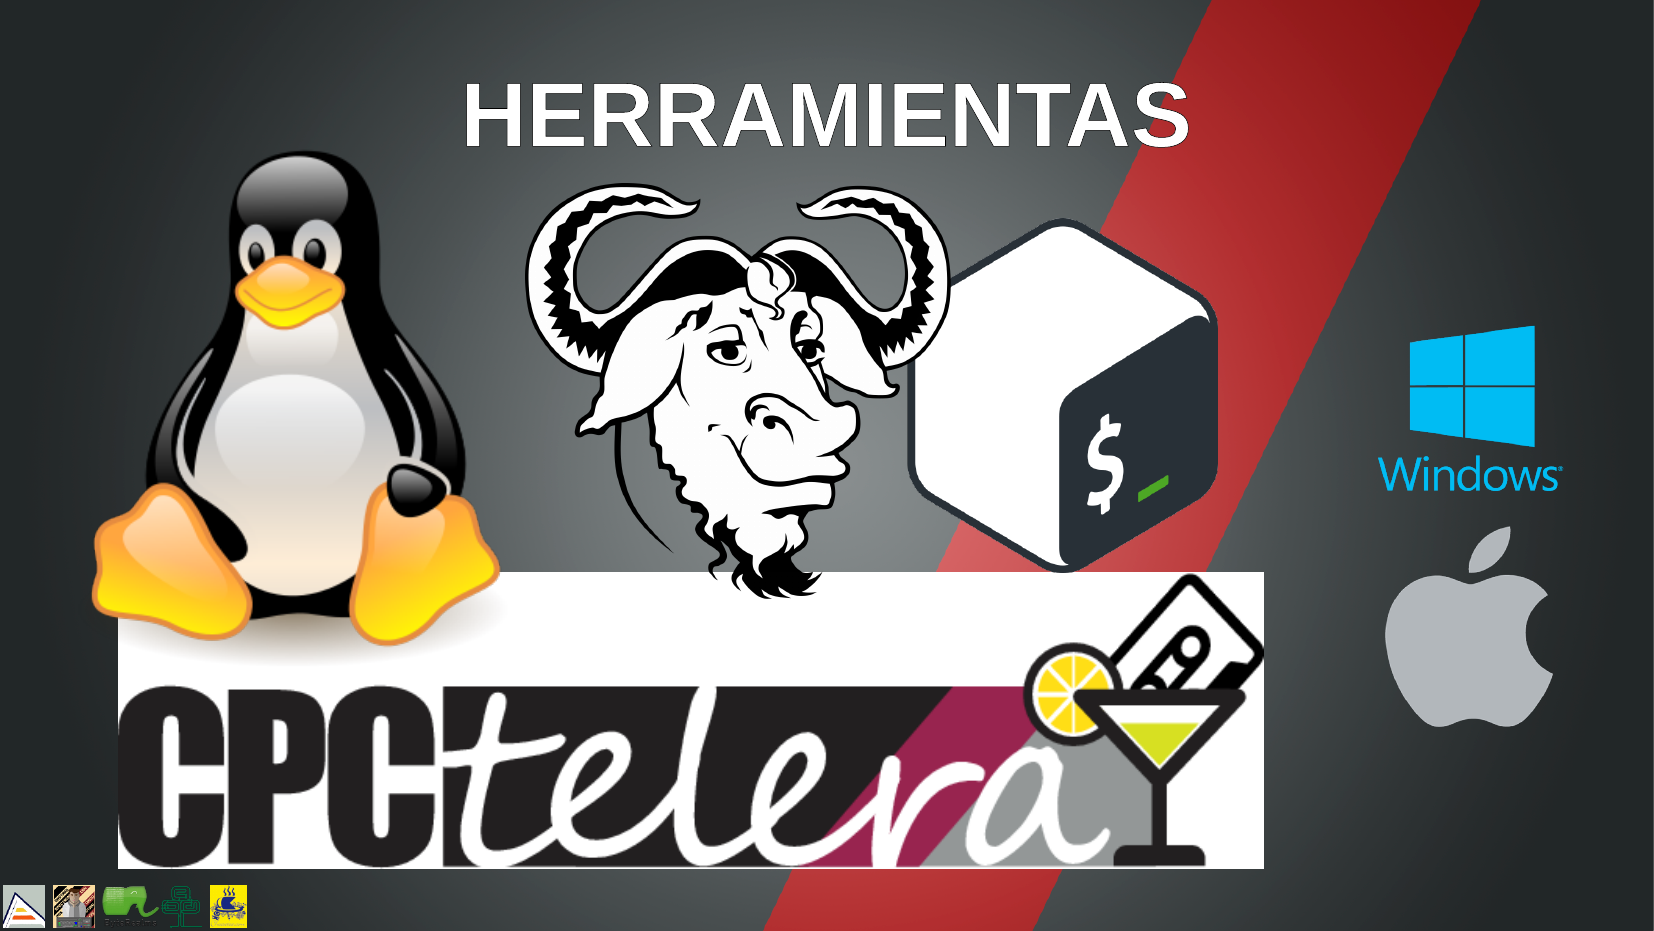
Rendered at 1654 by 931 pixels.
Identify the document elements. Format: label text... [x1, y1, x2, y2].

title HERRAMIENTAS [82, 37, 1571, 193]
picture [0, 0, 1654, 931]
